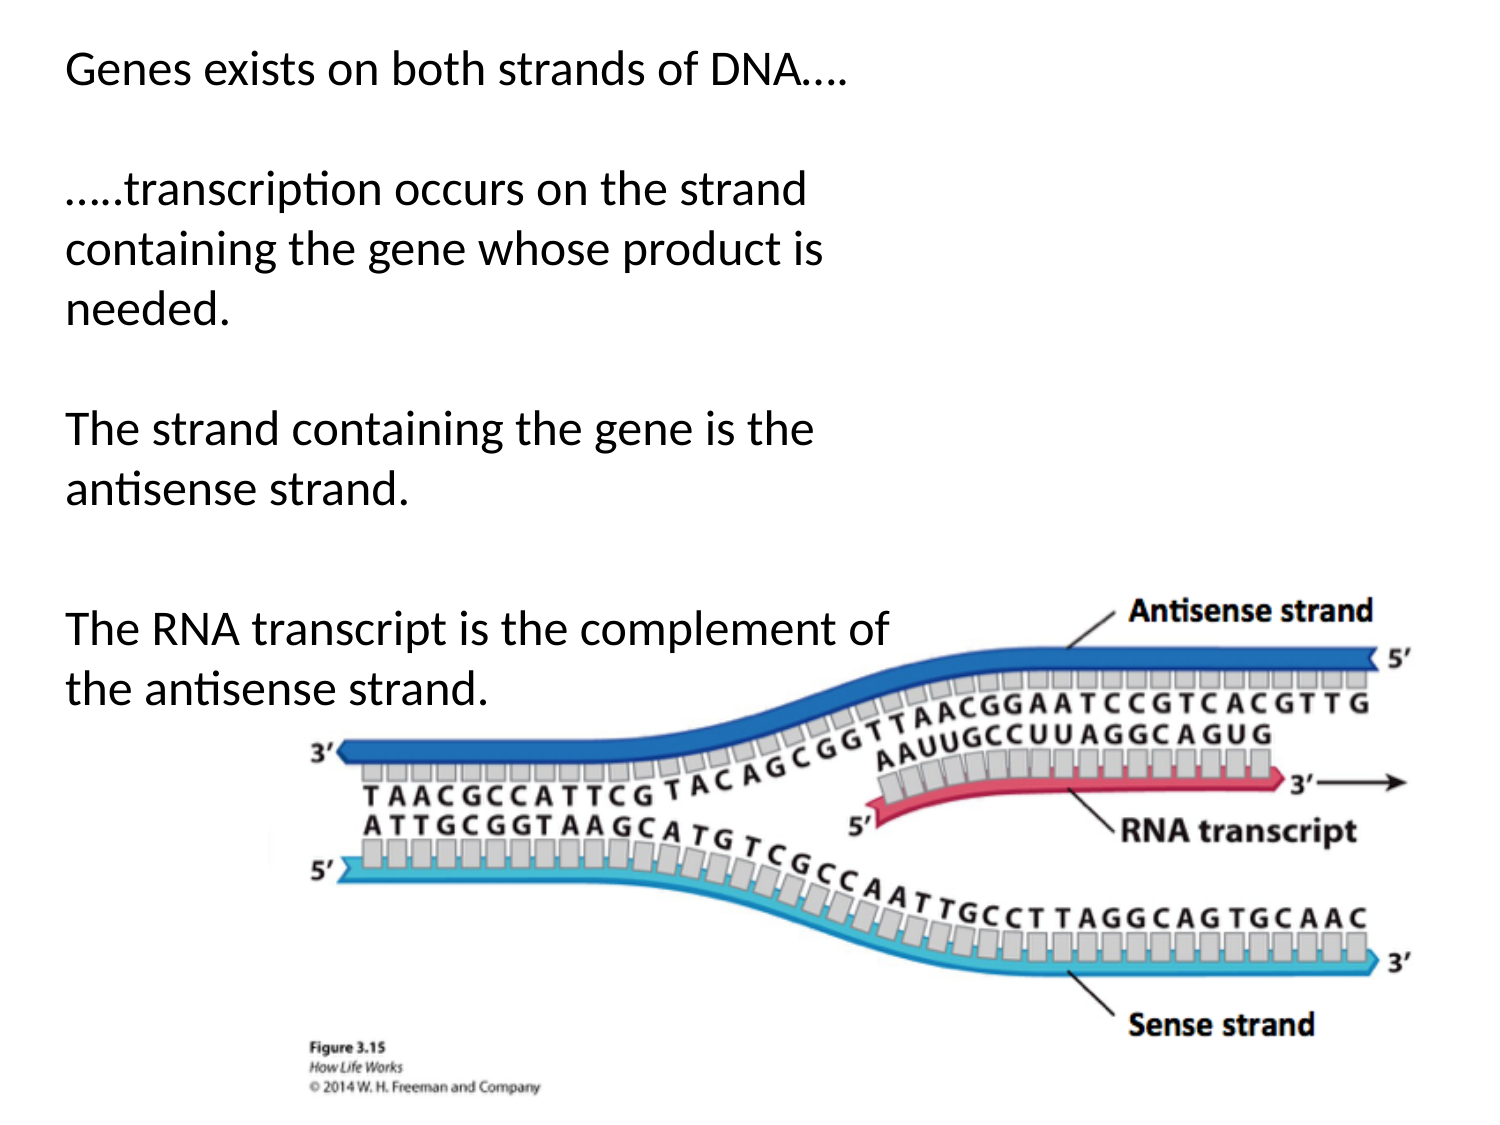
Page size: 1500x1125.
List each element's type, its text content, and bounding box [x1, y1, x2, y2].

picture [268, 124, 1500, 1125]
list Genes exists on both strands of DNA…. …..transcription occurs on the strand containing the gene whose product is needed. The strand containing the gene is the antisense strand. The RNA transcript is the complement of the antisense strand. [50, 28, 915, 798]
